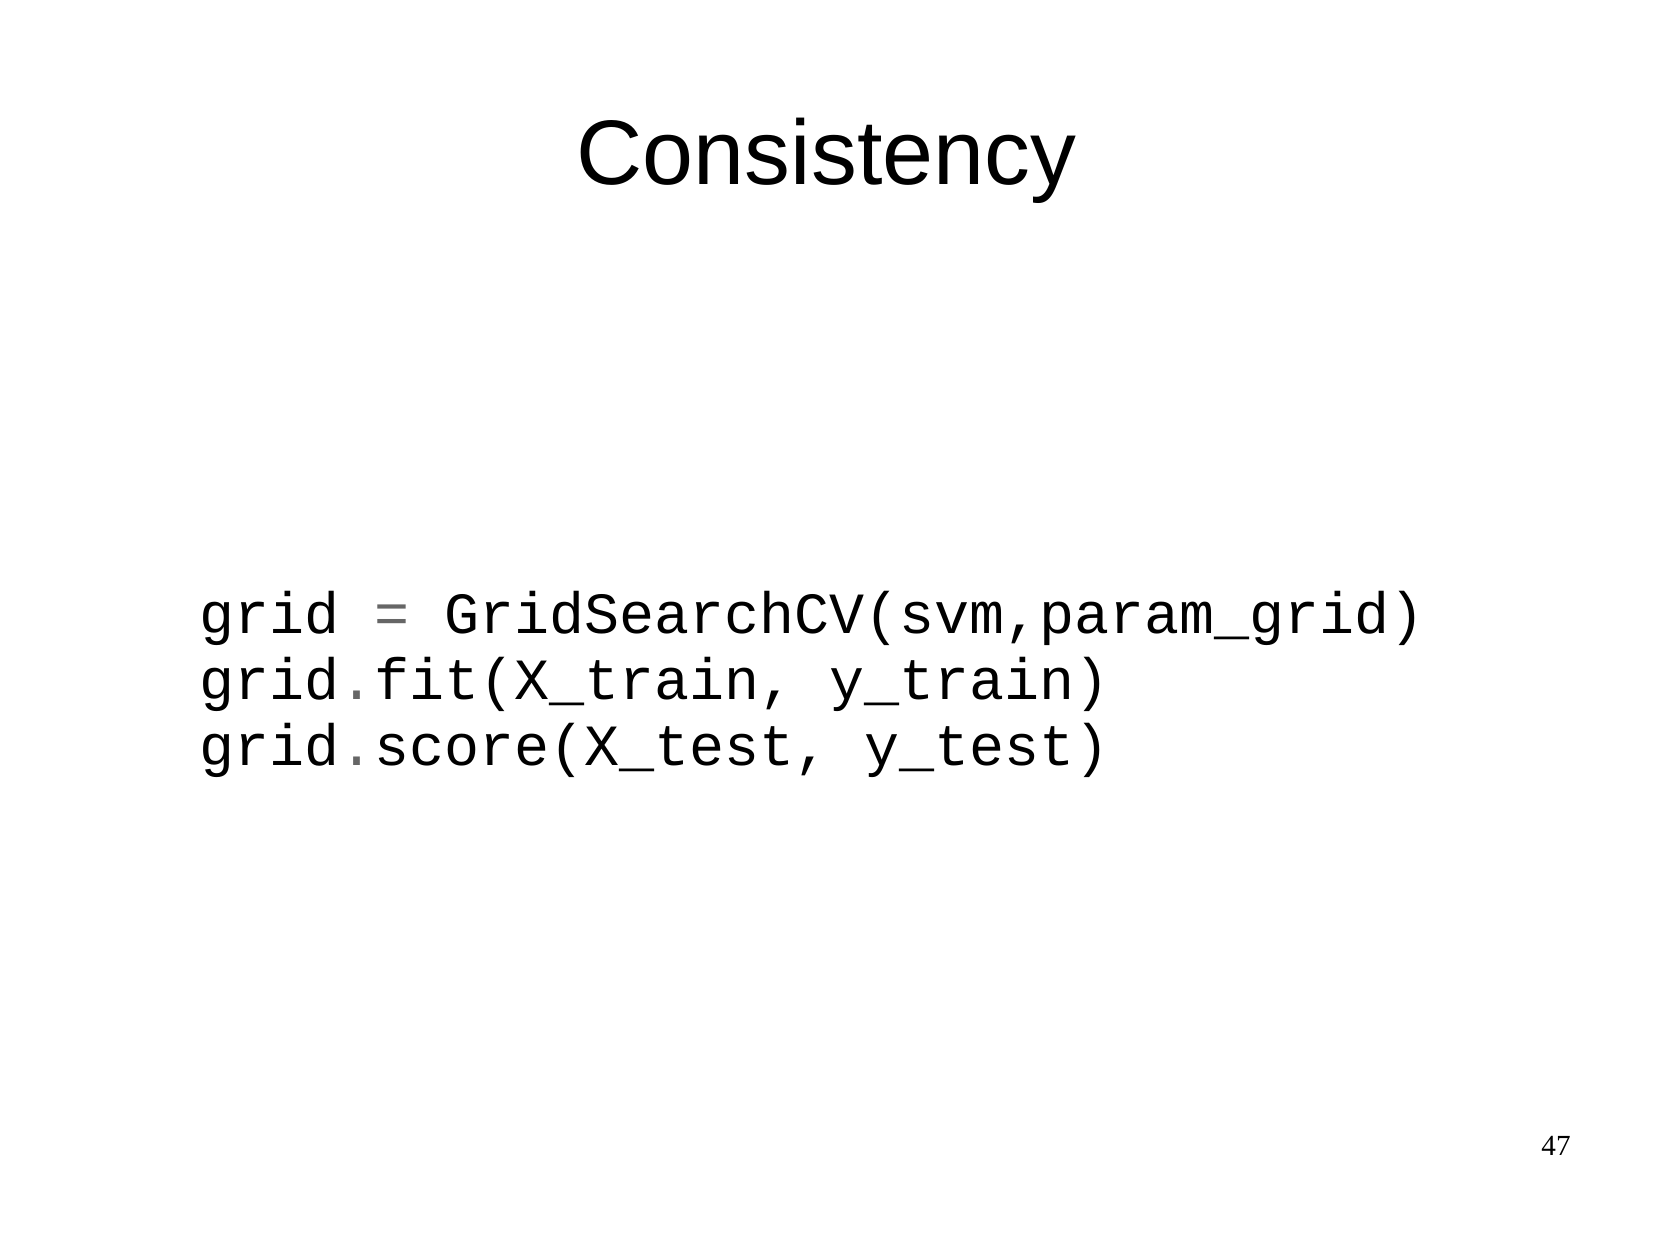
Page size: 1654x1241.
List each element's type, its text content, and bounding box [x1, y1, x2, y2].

title Consistency [82, 49, 1571, 257]
text_box grid = GridSearchCV(svm,param_grid) grid.fit(X_train, y_train) grid.score(X_test, y_test) [199, 518, 1576, 784]
